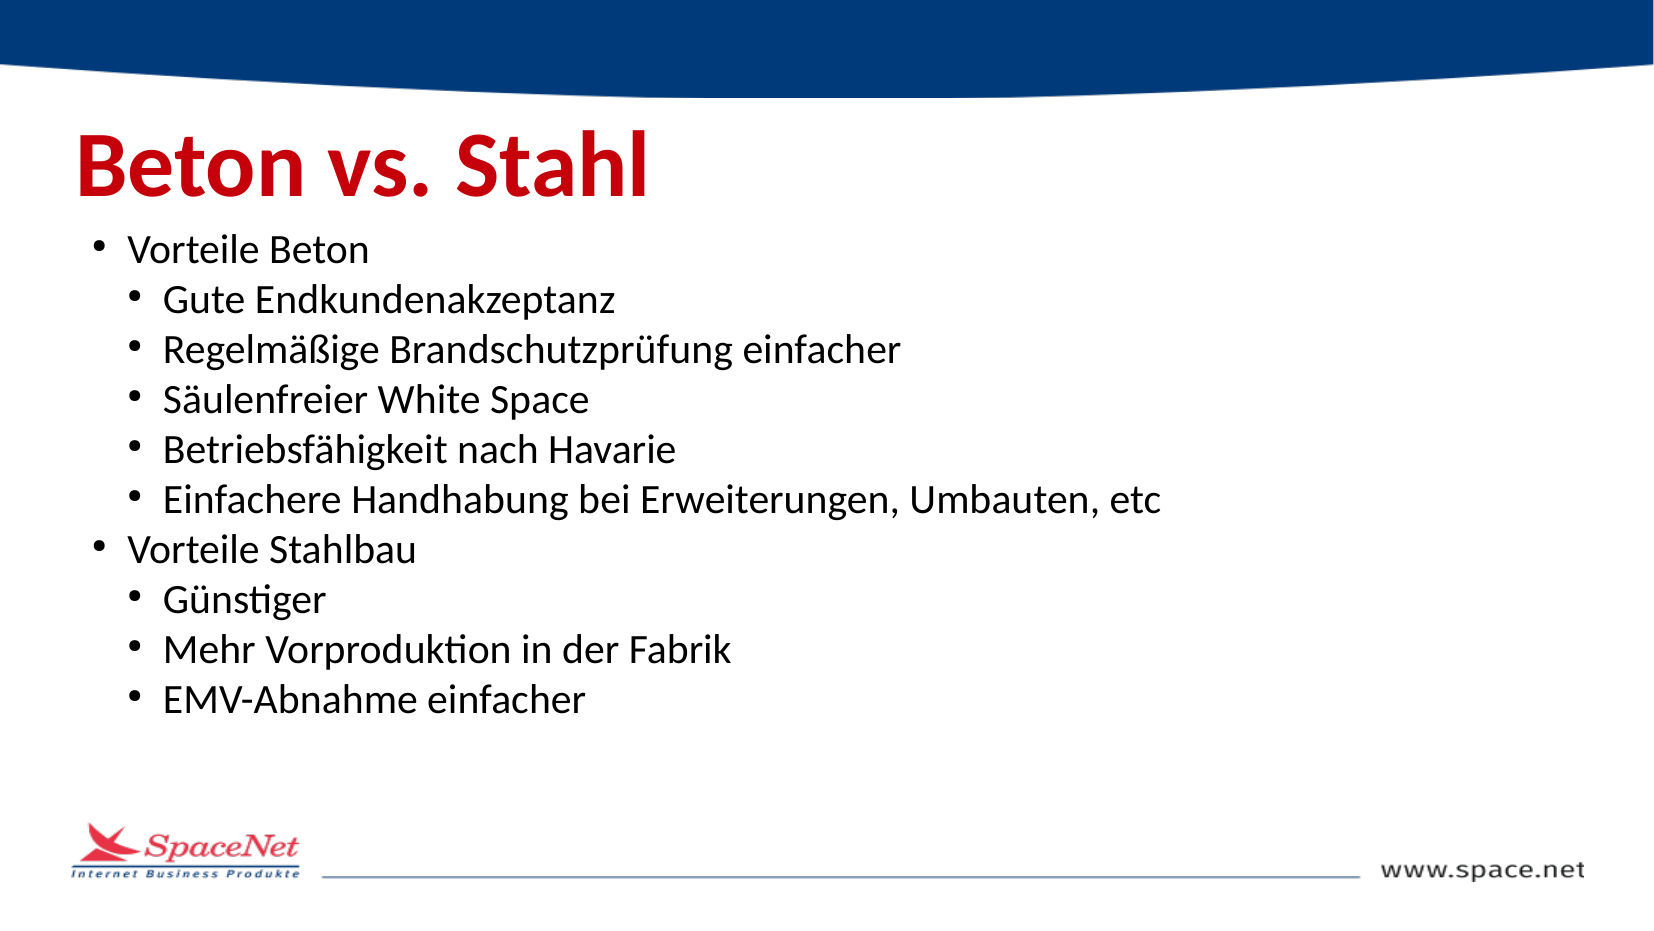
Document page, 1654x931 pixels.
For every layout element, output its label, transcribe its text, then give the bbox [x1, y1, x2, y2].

text_box Beton vs. Stahl [60, 95, 1583, 223]
text_box Vorteile Beton Gute Endkundenakzeptanz Regelmäßige Brandschutzprüfung einfacher Säulenfreier White Space Betriebsfähigkeit nach Havarie Einfachere Handhabung bei Erweiterungen, Umbauten, etc Vorteile Stahlbau Günstiger Mehr Vorproduktion in der Fabrik EMV-Abnahme einfacher [77, 223, 1576, 730]
